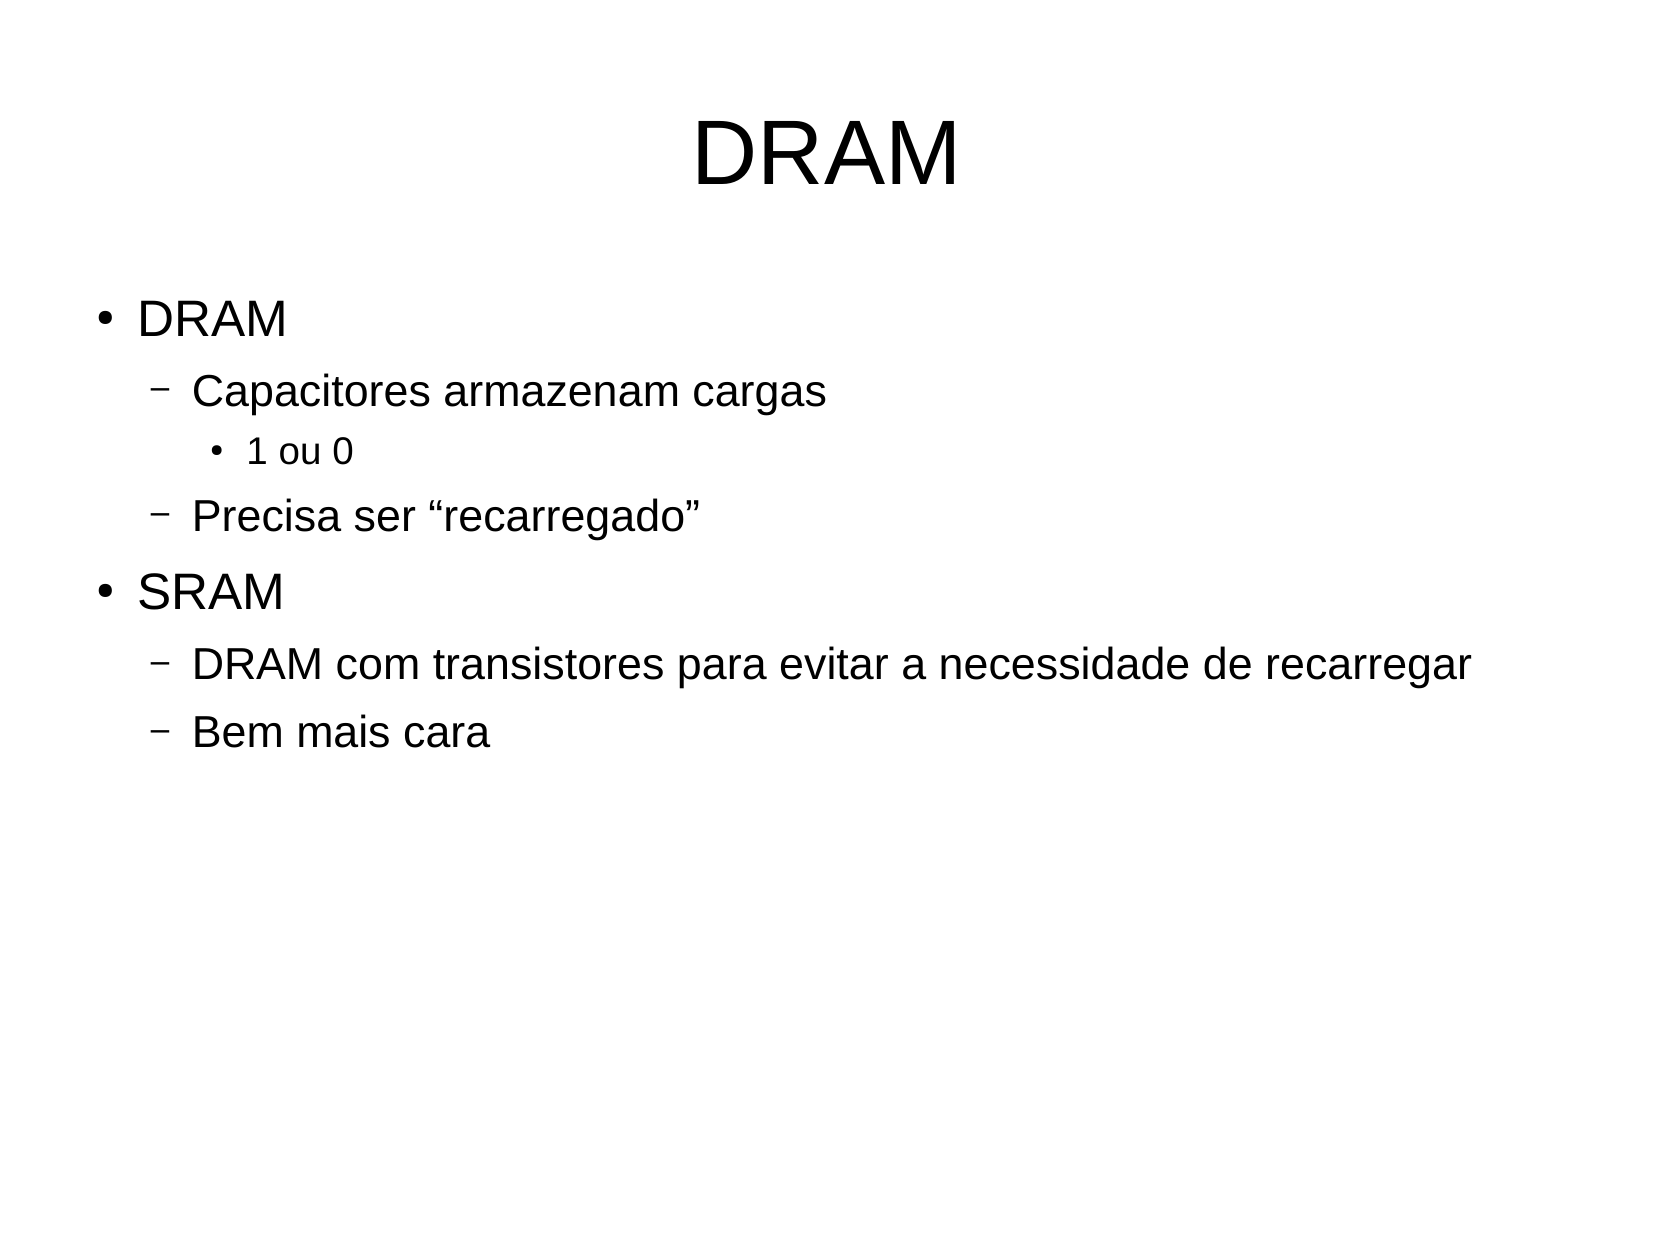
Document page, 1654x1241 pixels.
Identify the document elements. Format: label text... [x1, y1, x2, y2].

list DRAM Capacitores armazenam cargas 1 ou 0 Precisa ser “recarregado” SRAM DRAM com transistores para evitar a necessidade de recarregar Bem mais cara [82, 290, 1477, 780]
title DRAM [82, 49, 1571, 257]
